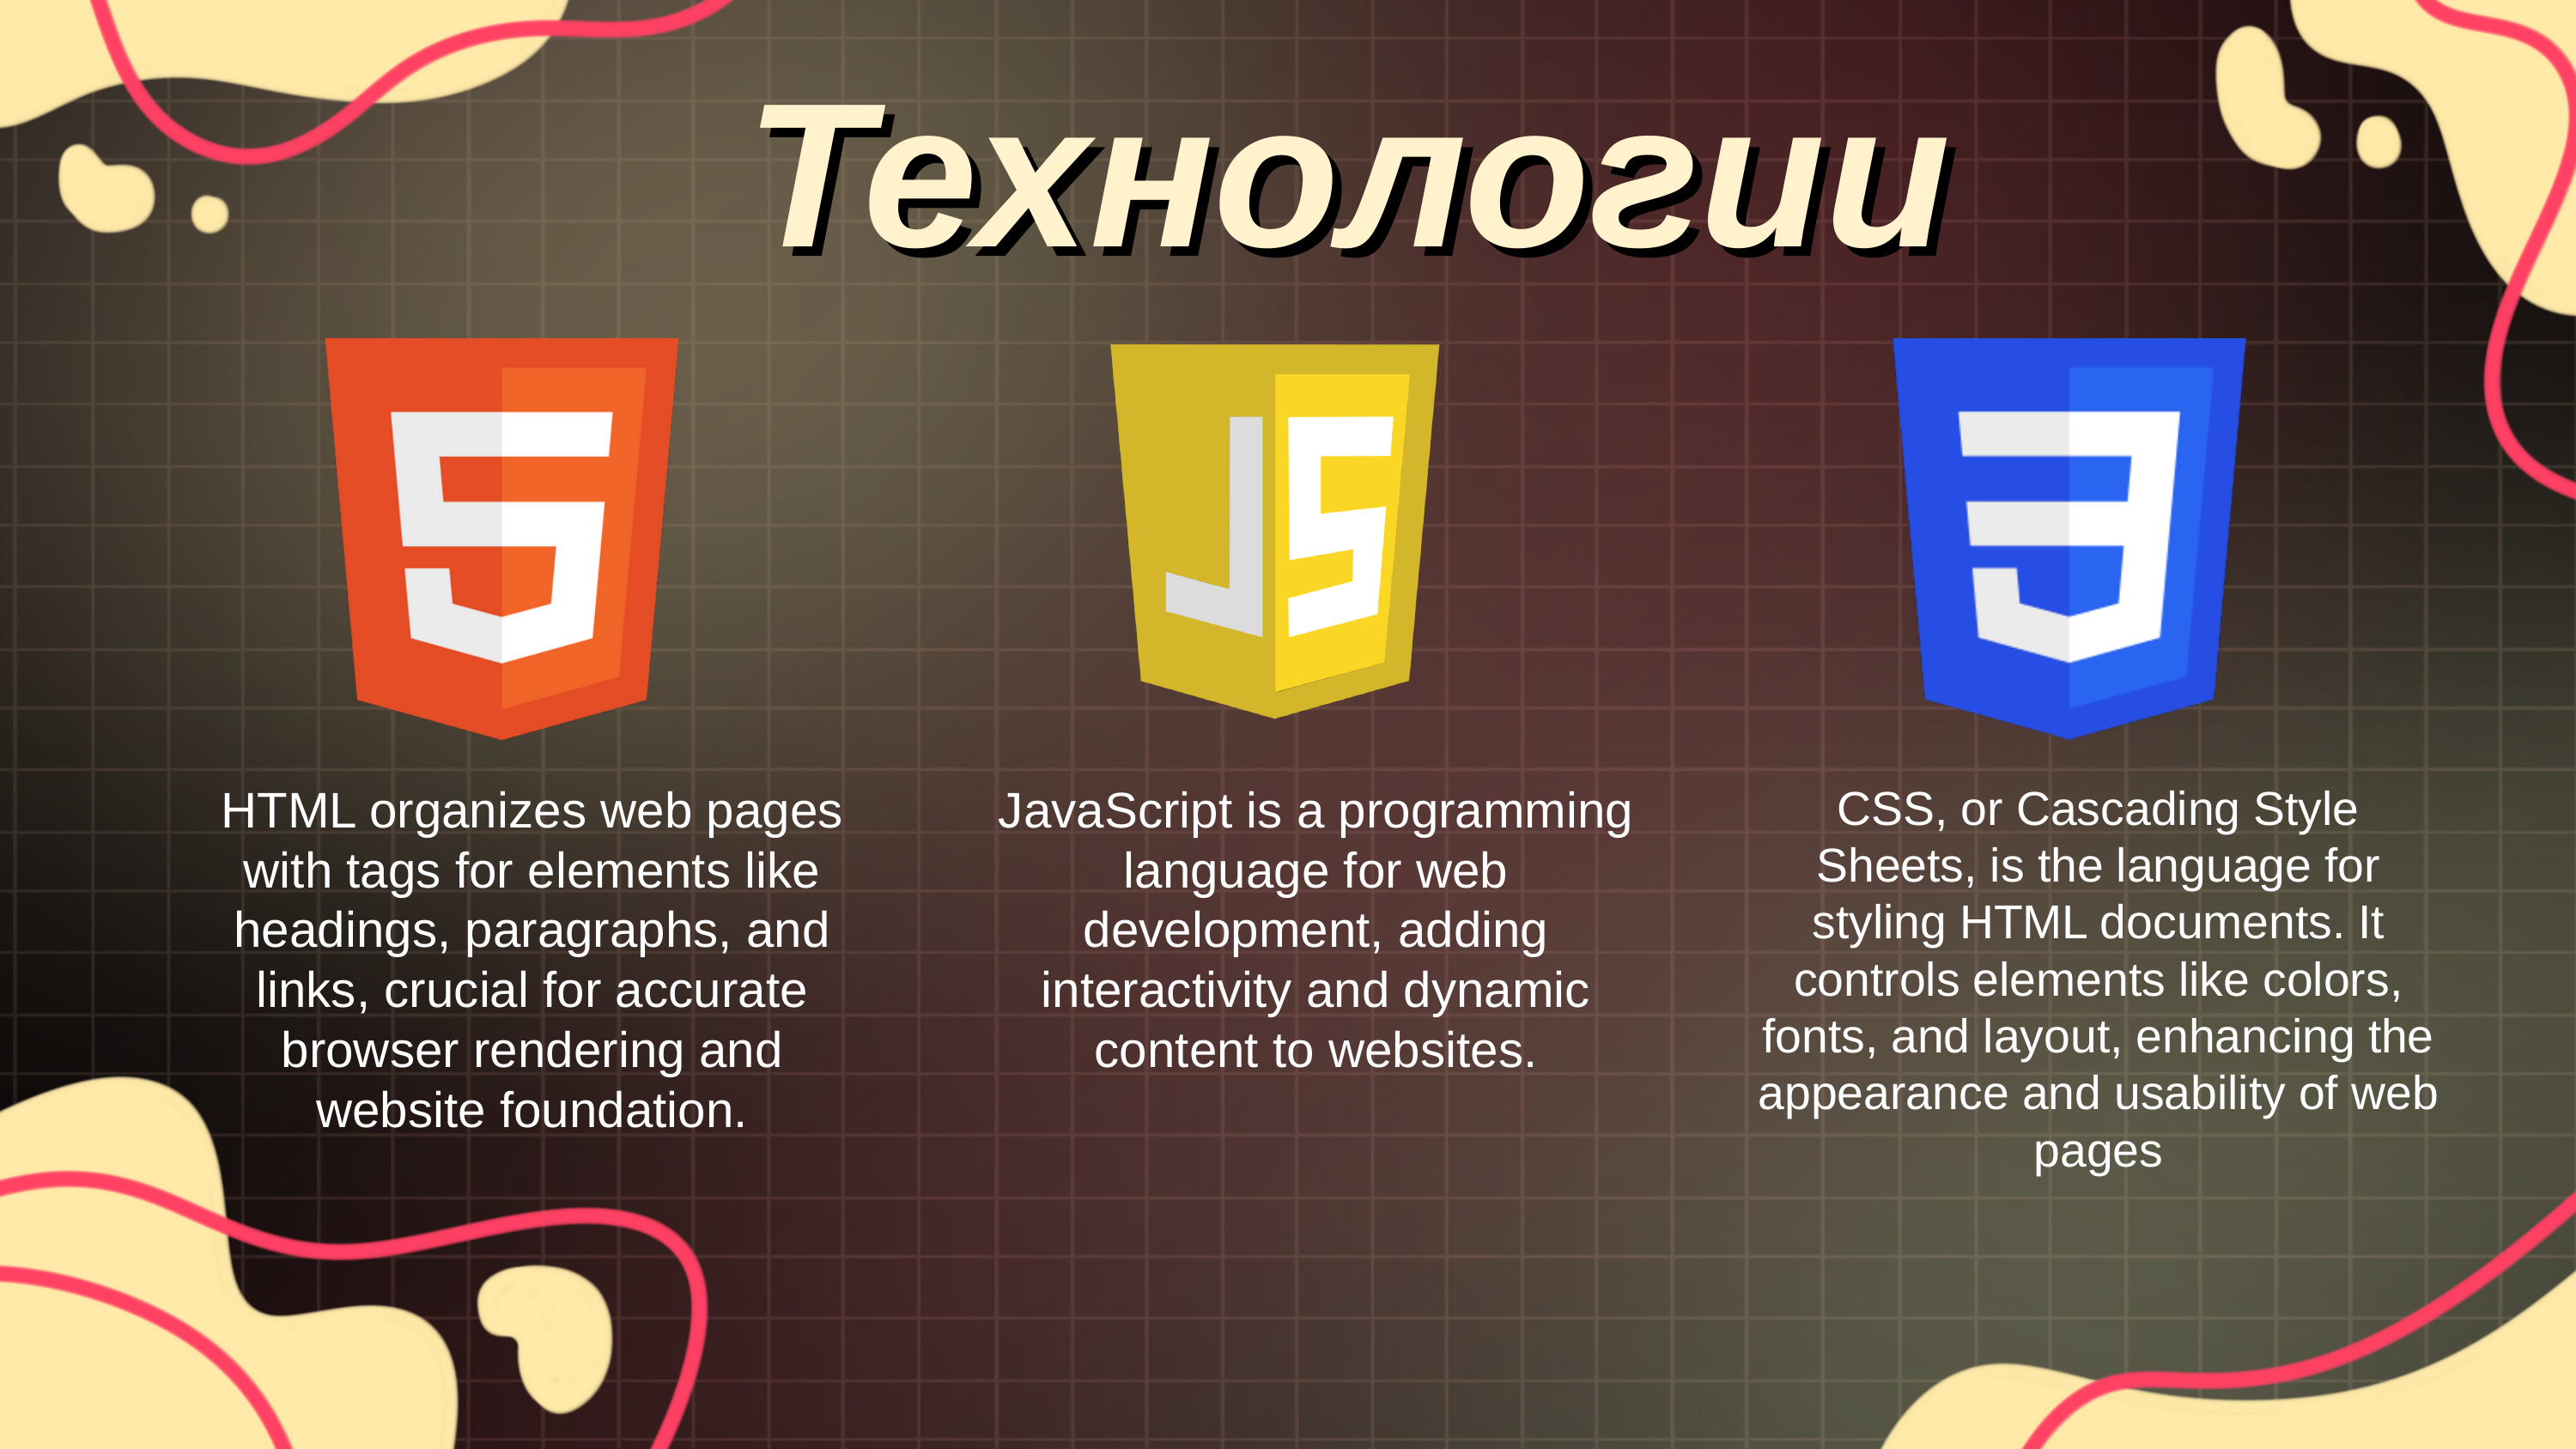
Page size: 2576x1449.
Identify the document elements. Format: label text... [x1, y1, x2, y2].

text_box [0, 0, 2576, 1449]
text_box Технологии [697, 134, 2000, 288]
picture [301, 338, 702, 740]
list JavaScript is a programming language for web development, adding interactivity and dynamic content to websites. [912, 778, 1660, 1179]
list CSS, or Cascading Style Sheets, is the language for styling HTML documents. It controls elements like colors, fonts, and layout, enhancing the appearance and usability of web pages [1696, 778, 2444, 1179]
picture [1030, 287, 1519, 776]
list HTML organizes web pages with tags for elements like headings, paragraphs, and links, crucial for accurate browser rendering and website foundation. [129, 778, 876, 1179]
picture [1869, 338, 2270, 740]
